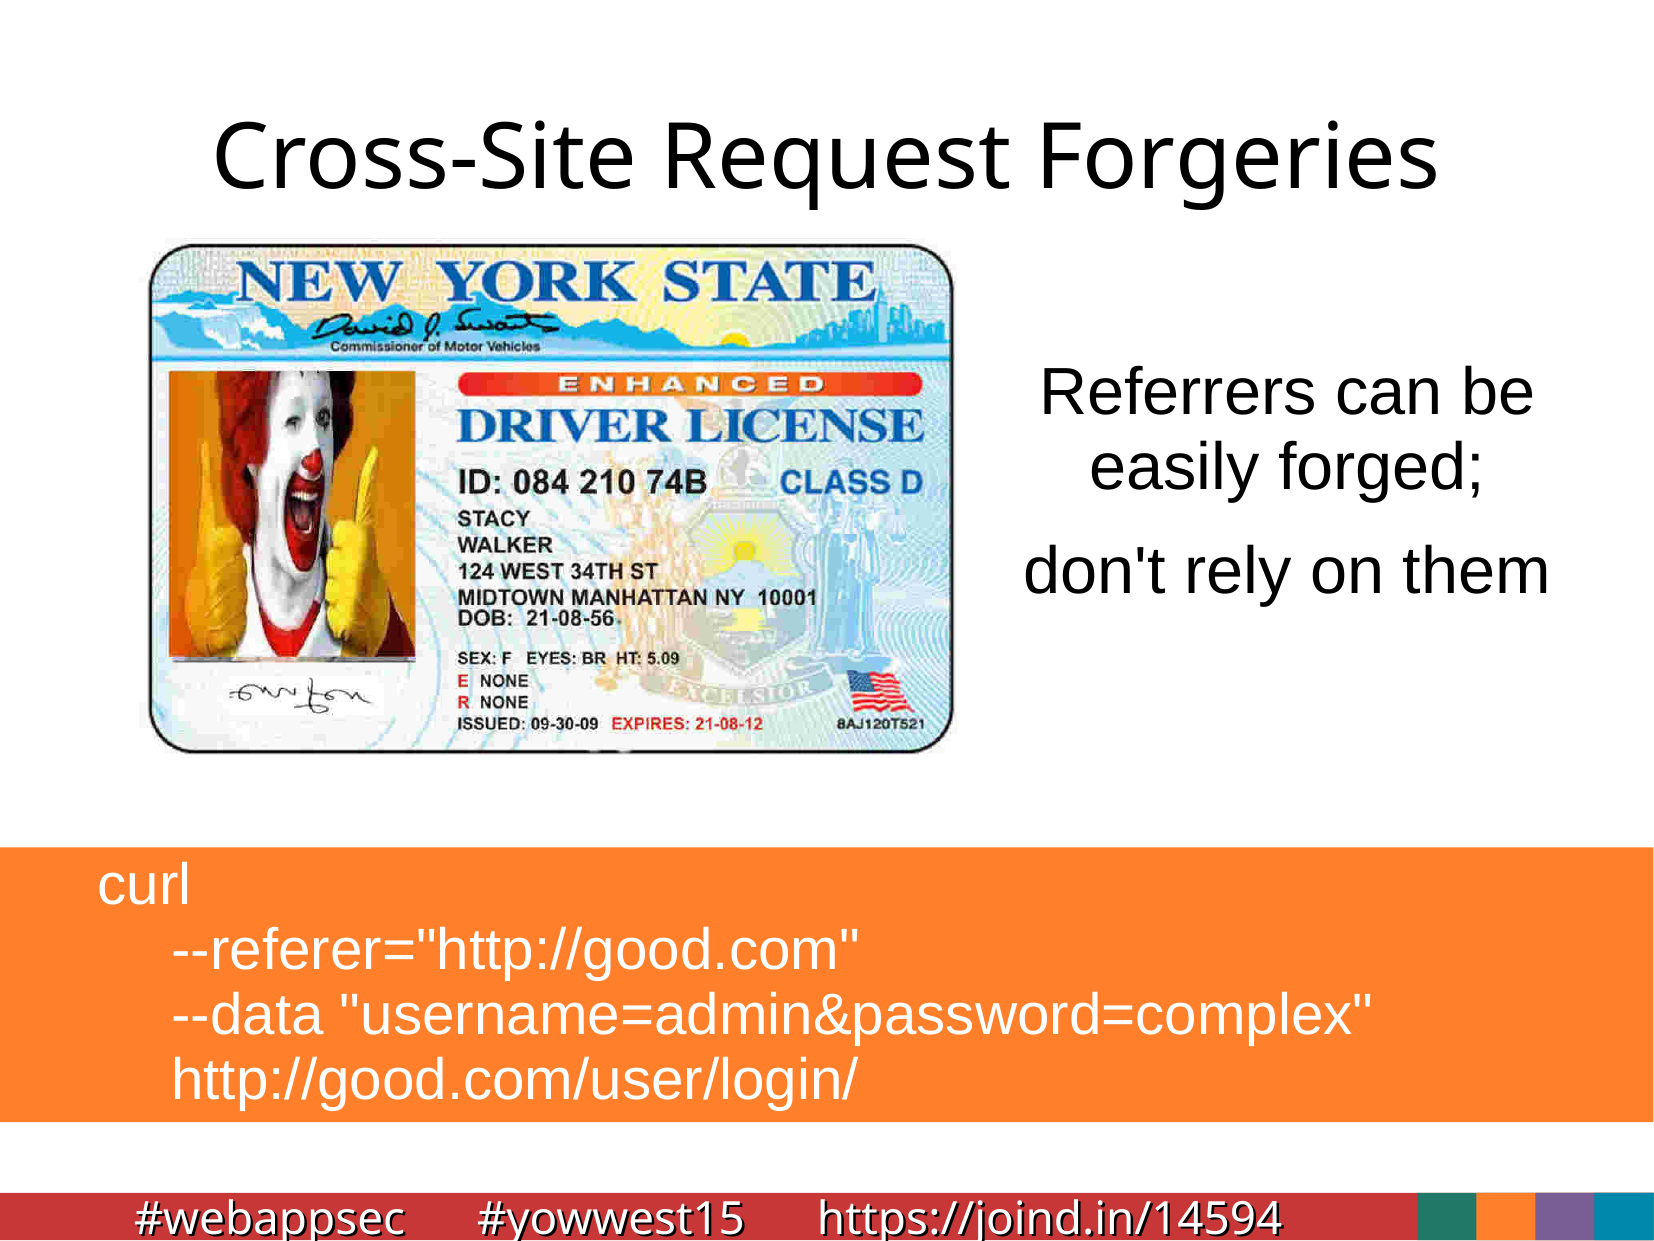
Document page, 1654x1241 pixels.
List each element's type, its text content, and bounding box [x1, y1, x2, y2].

picture [139, 231, 961, 762]
title Cross-Site Request Forgeries [82, 49, 1571, 257]
list Referrers can be easily forged; don't rely on them [992, 354, 1583, 638]
text_box curl --referer="http://good.com" --data "username=admin&password=complex" http://good.com/user/login/ [82, 844, 1571, 1120]
text_box [0, 847, 1654, 1123]
